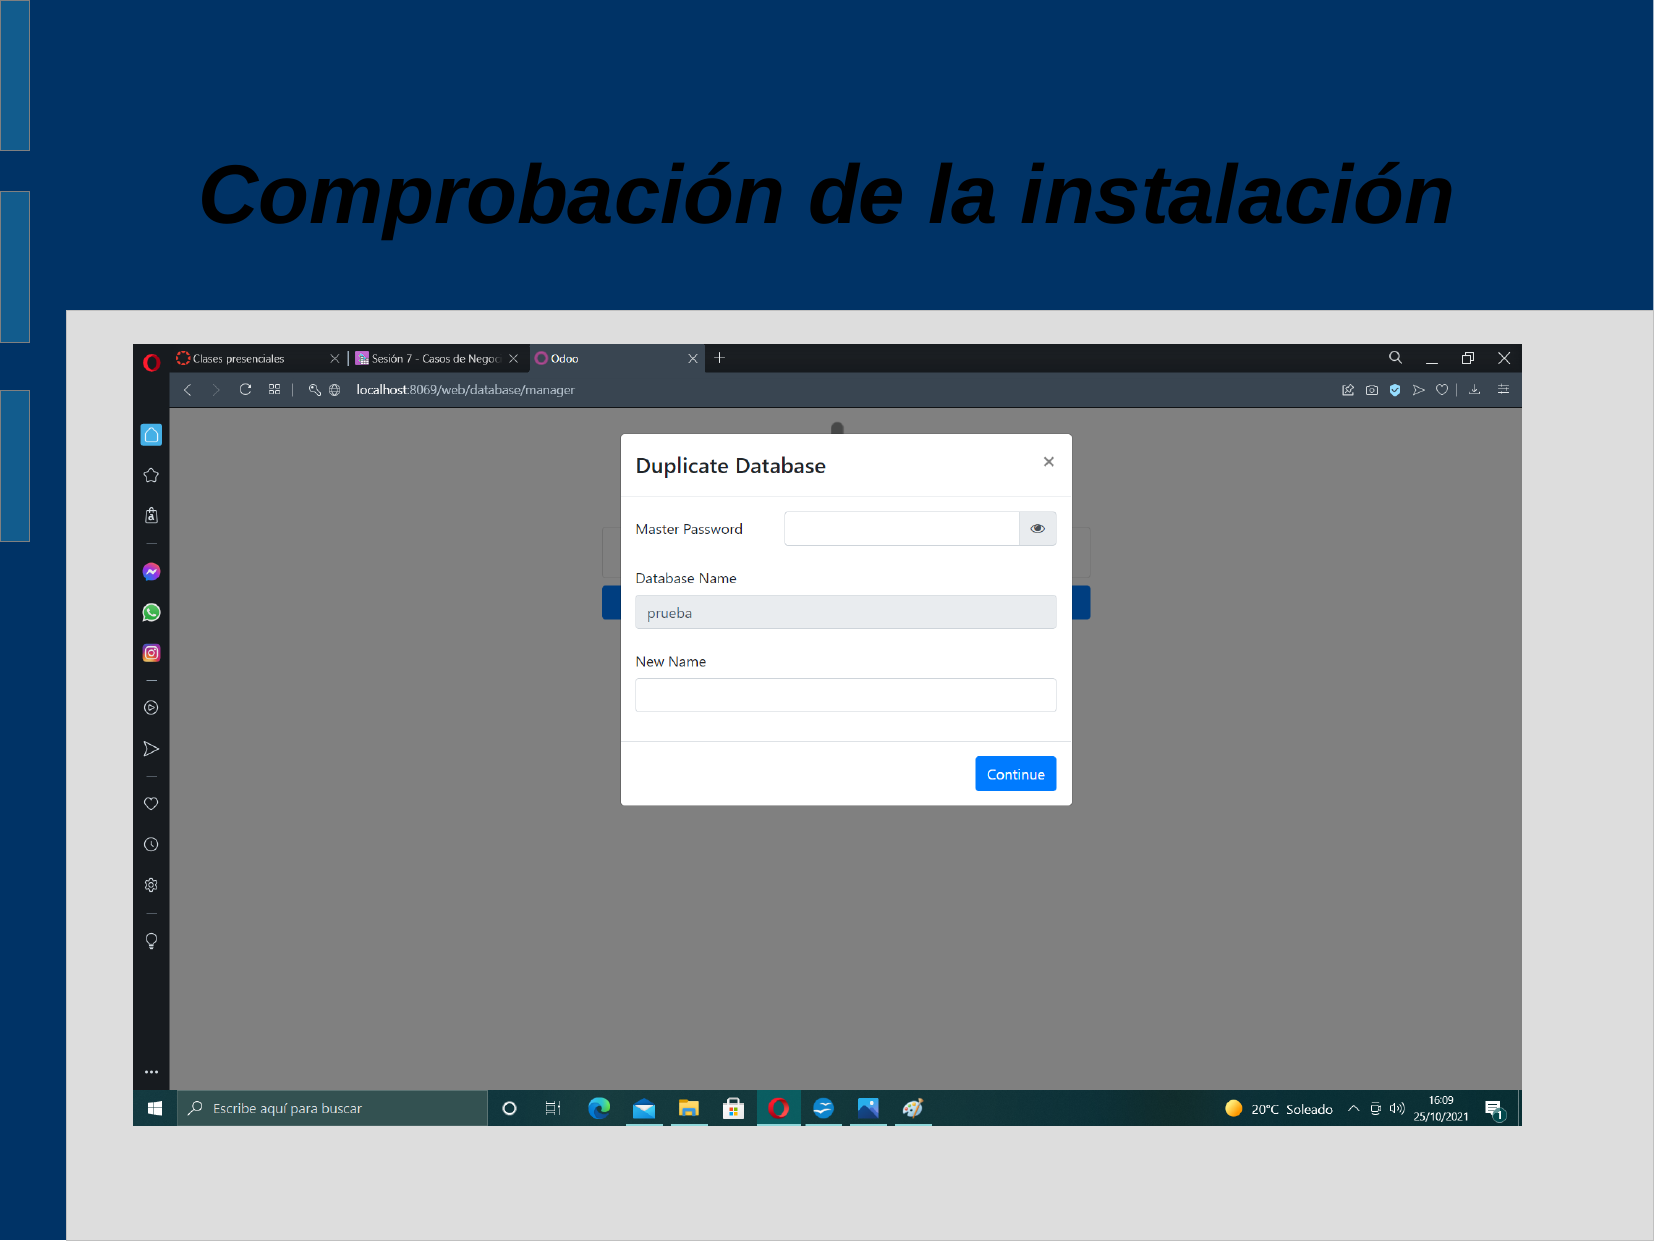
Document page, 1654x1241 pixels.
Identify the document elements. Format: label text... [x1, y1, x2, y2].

picture [133, 344, 1522, 1126]
title Comprobación de la instalación [121, 91, 1534, 299]
